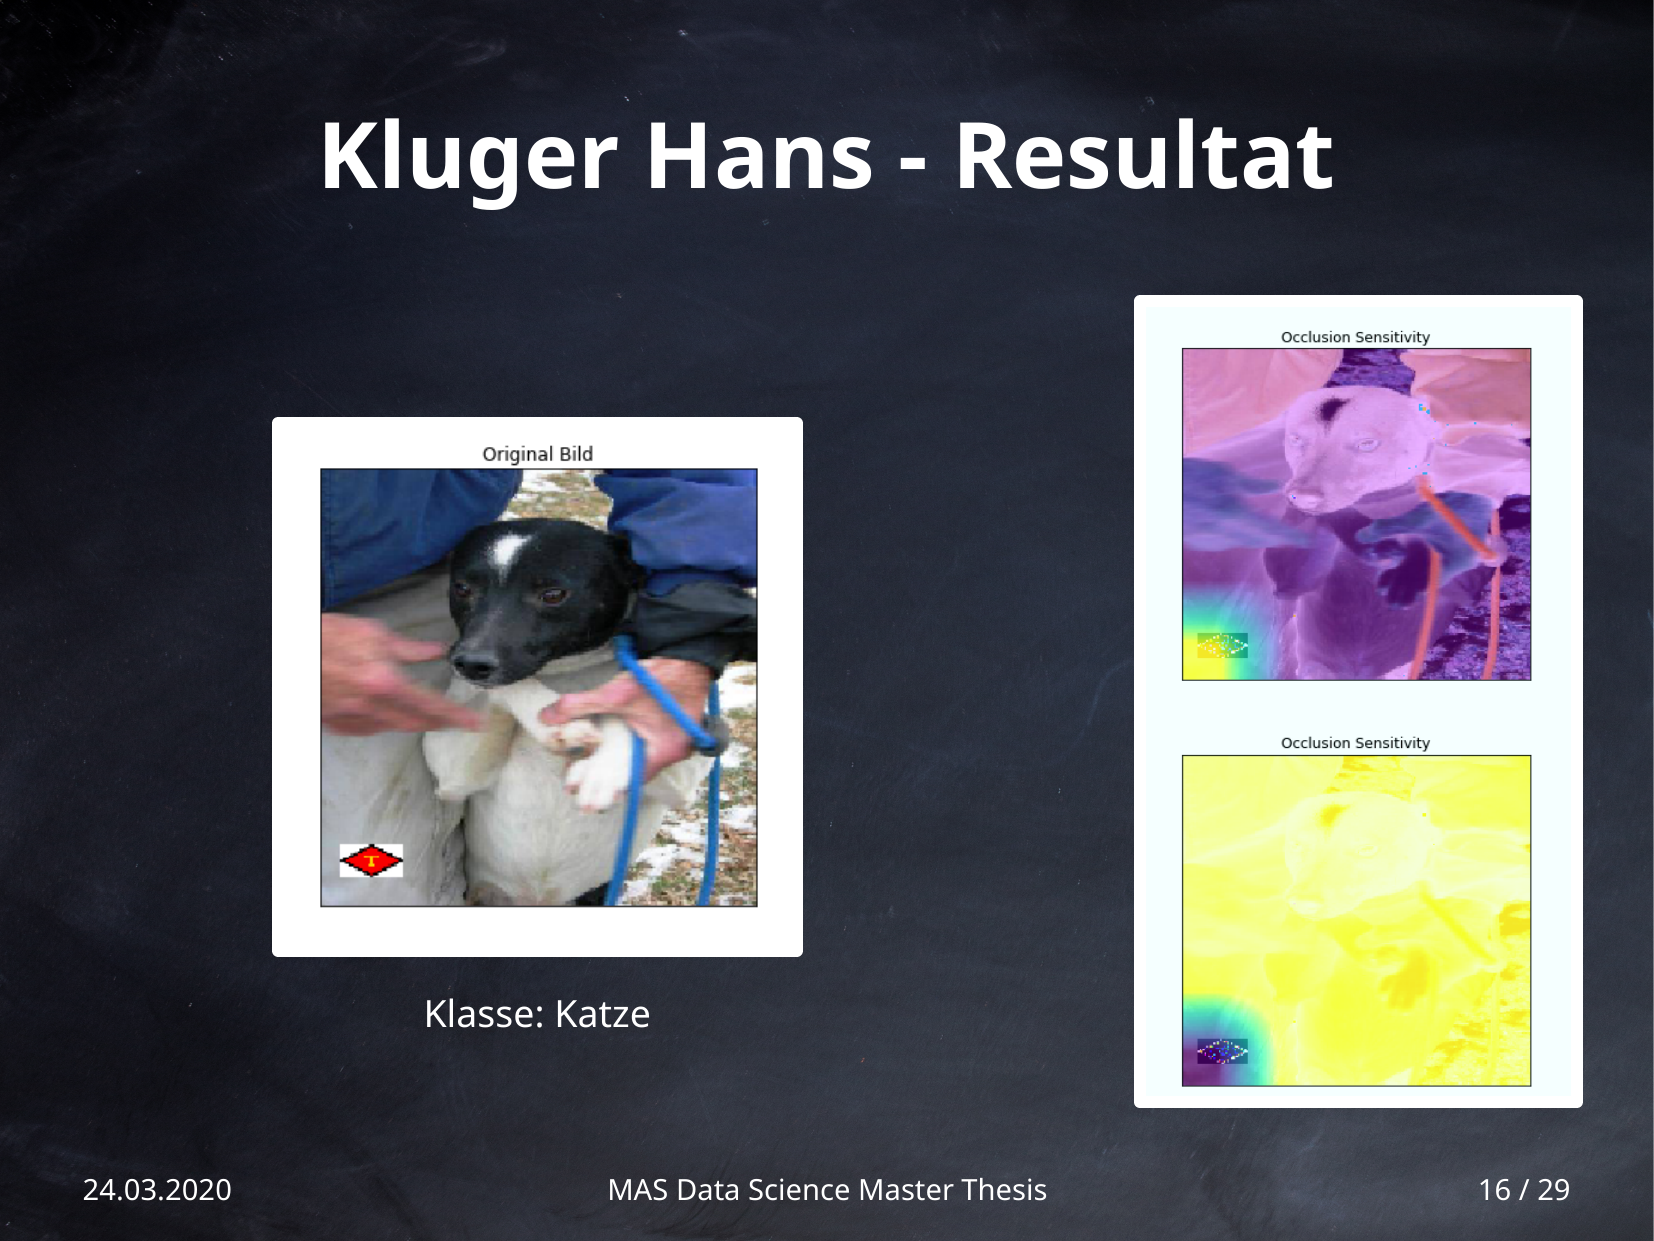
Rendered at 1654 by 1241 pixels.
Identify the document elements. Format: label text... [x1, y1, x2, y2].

text_box Klasse: Katze [283, 980, 792, 1051]
picture [0, 0, 1654, 1241]
title Kluger Hans - Resultat [82, 49, 1571, 257]
